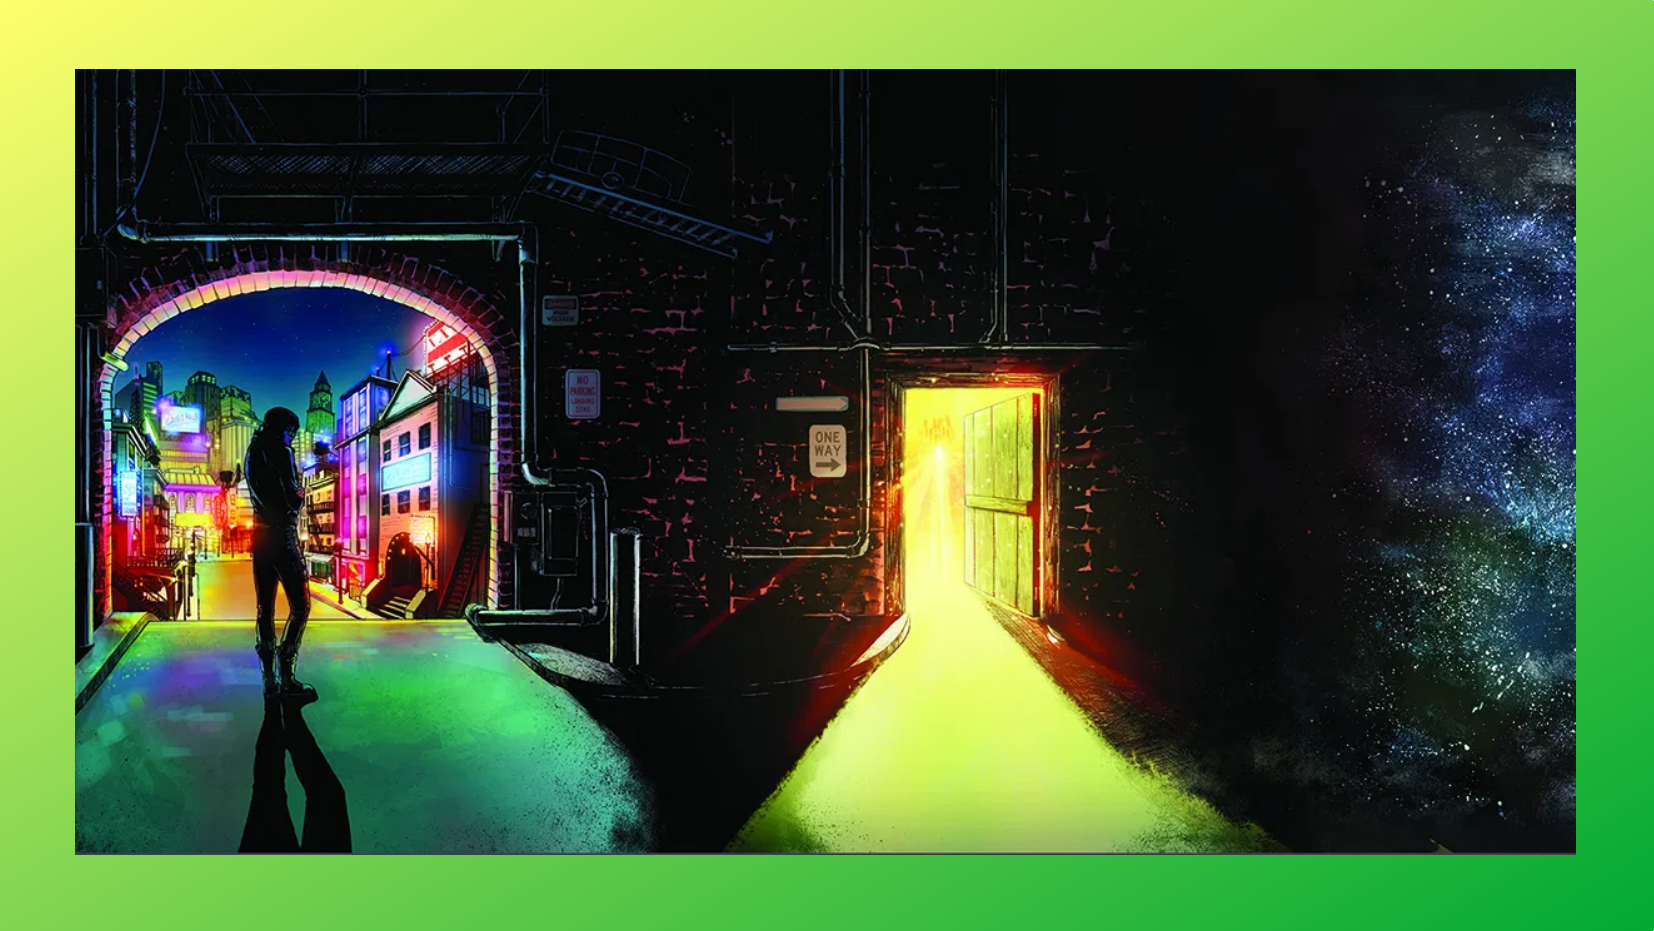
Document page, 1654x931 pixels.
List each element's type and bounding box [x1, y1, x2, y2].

picture [75, 69, 1576, 855]
